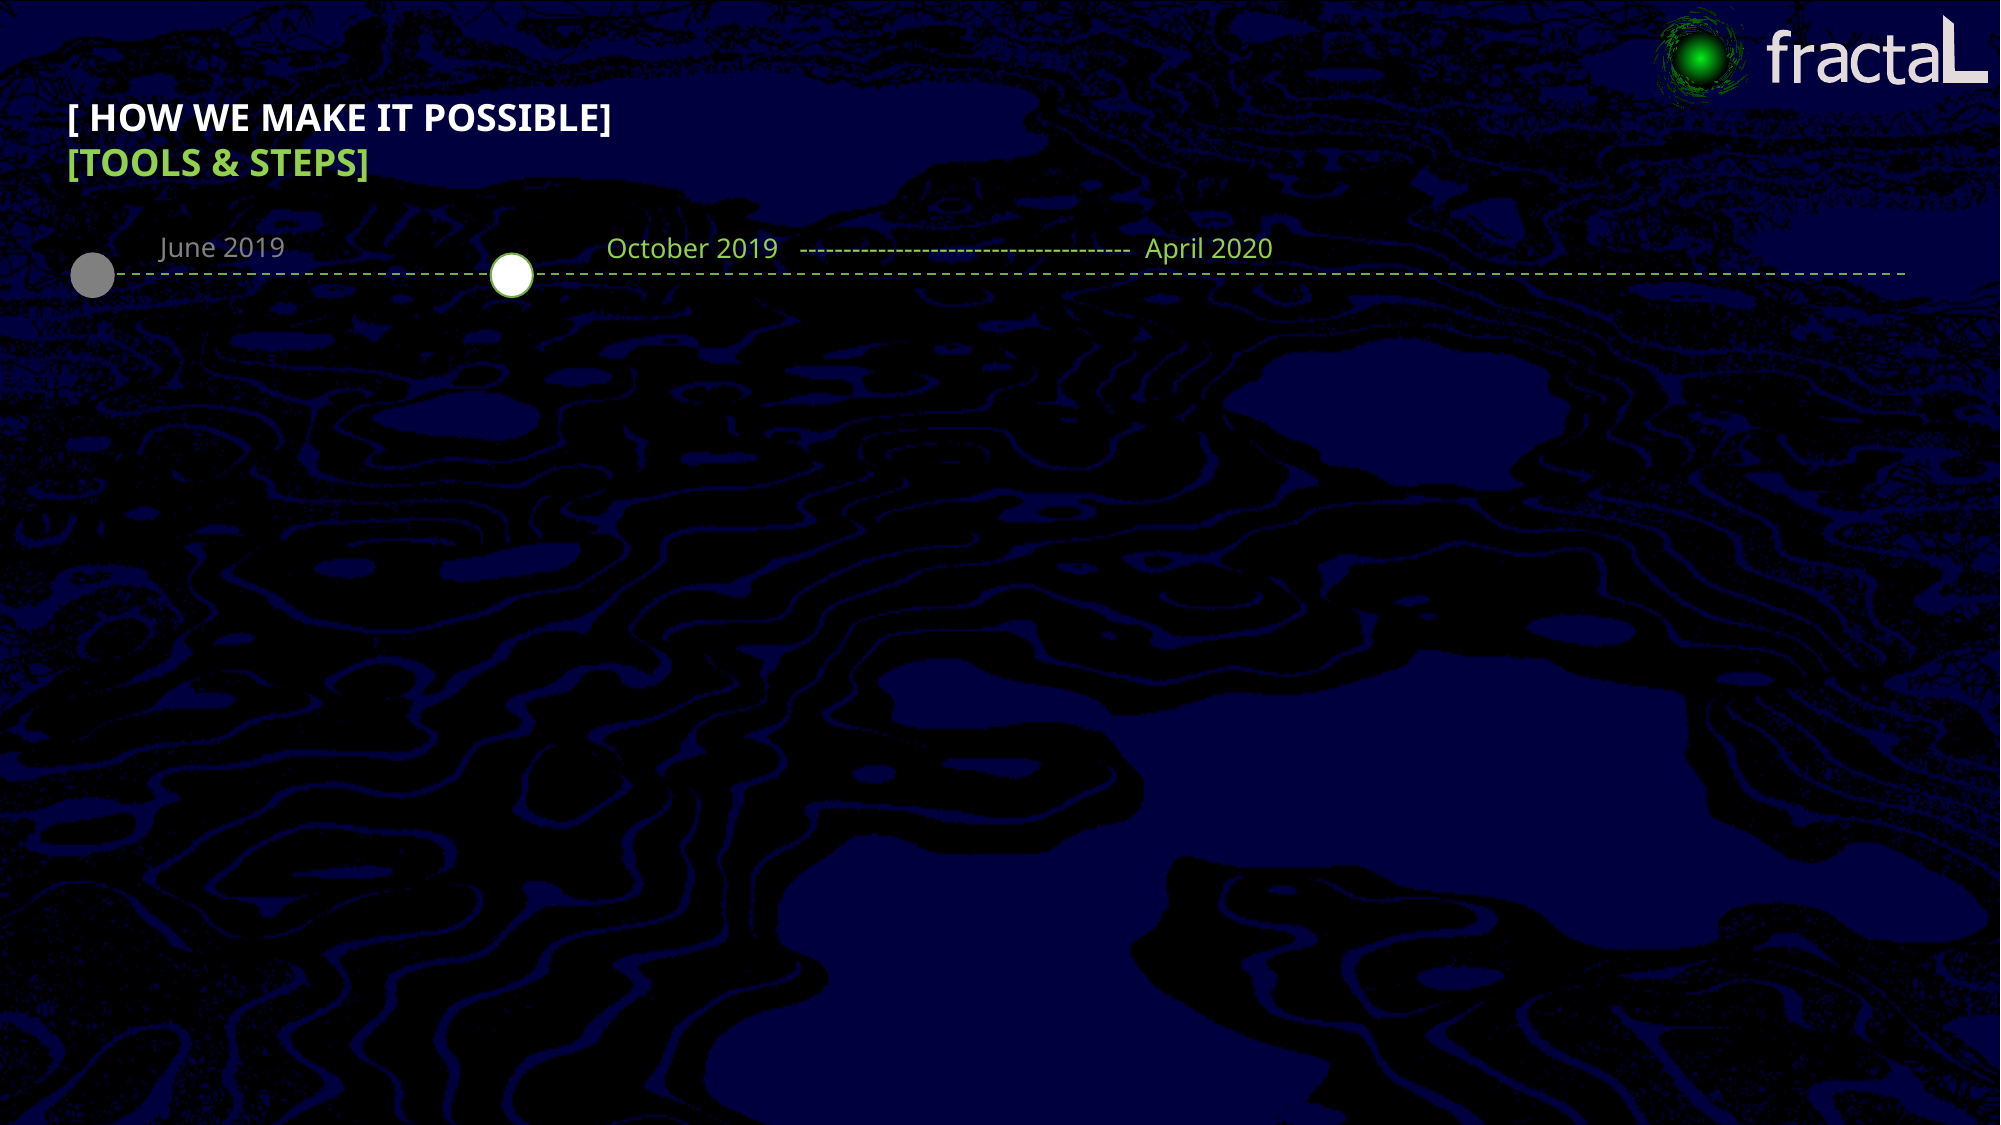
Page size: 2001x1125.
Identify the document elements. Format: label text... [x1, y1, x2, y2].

text_box June 2019 [83, 139, 362, 358]
picture [0, 1, 2000, 1125]
text_box [71, 253, 114, 298]
text_box [490, 253, 533, 298]
text_box [ how we make it possible] [TOOLS & steps] [52, 86, 966, 192]
text_box October 2019 -------------------------------------- April 2020 [538, 139, 1350, 358]
